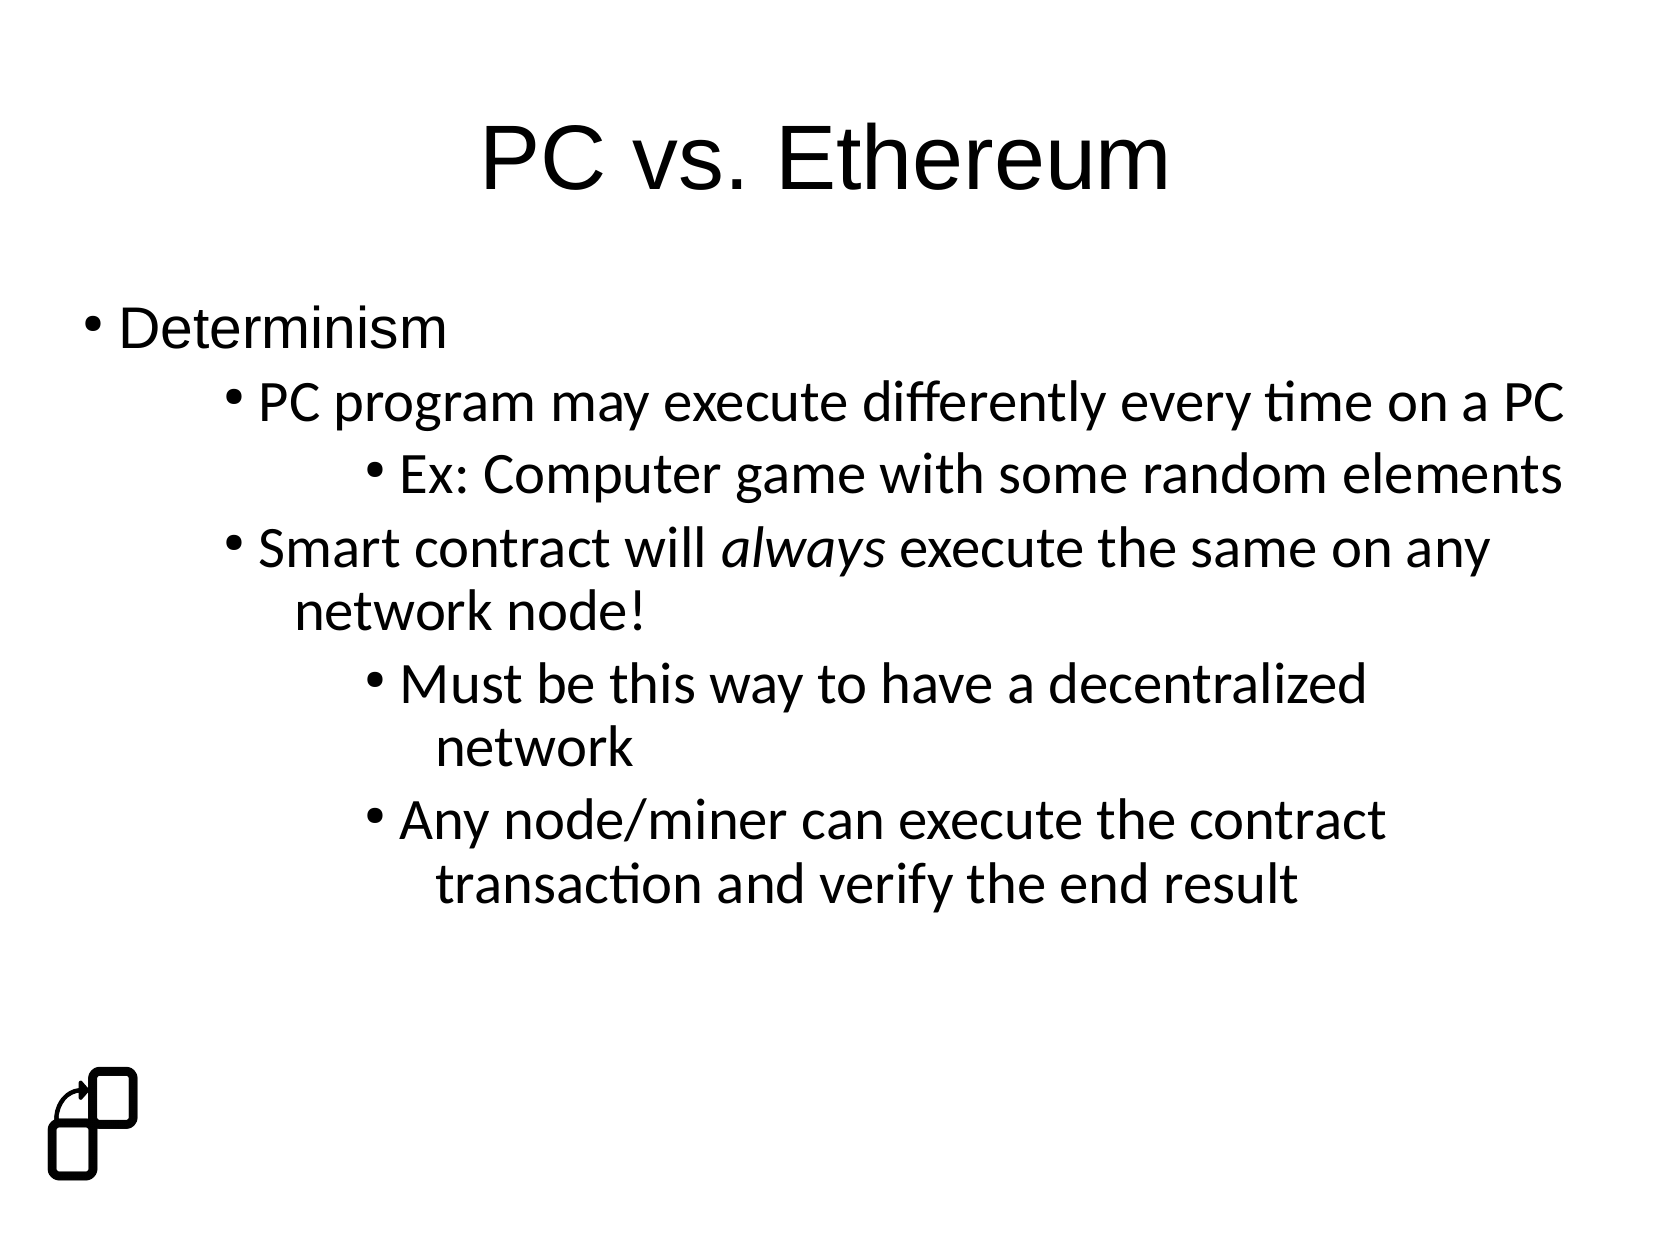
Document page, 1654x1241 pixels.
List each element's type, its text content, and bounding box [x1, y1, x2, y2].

title PC vs. Ethereum [82, 97, 1571, 209]
picture [30, 1062, 153, 1186]
list Determinism PC program may execute differently every time on a PC Ex: Computer game with some random elements Smart contract will always execute the same on any network node! Must be this way to have a decentralized network Any node/miner can execute the contract transaction and verify the end result [82, 290, 1571, 1010]
